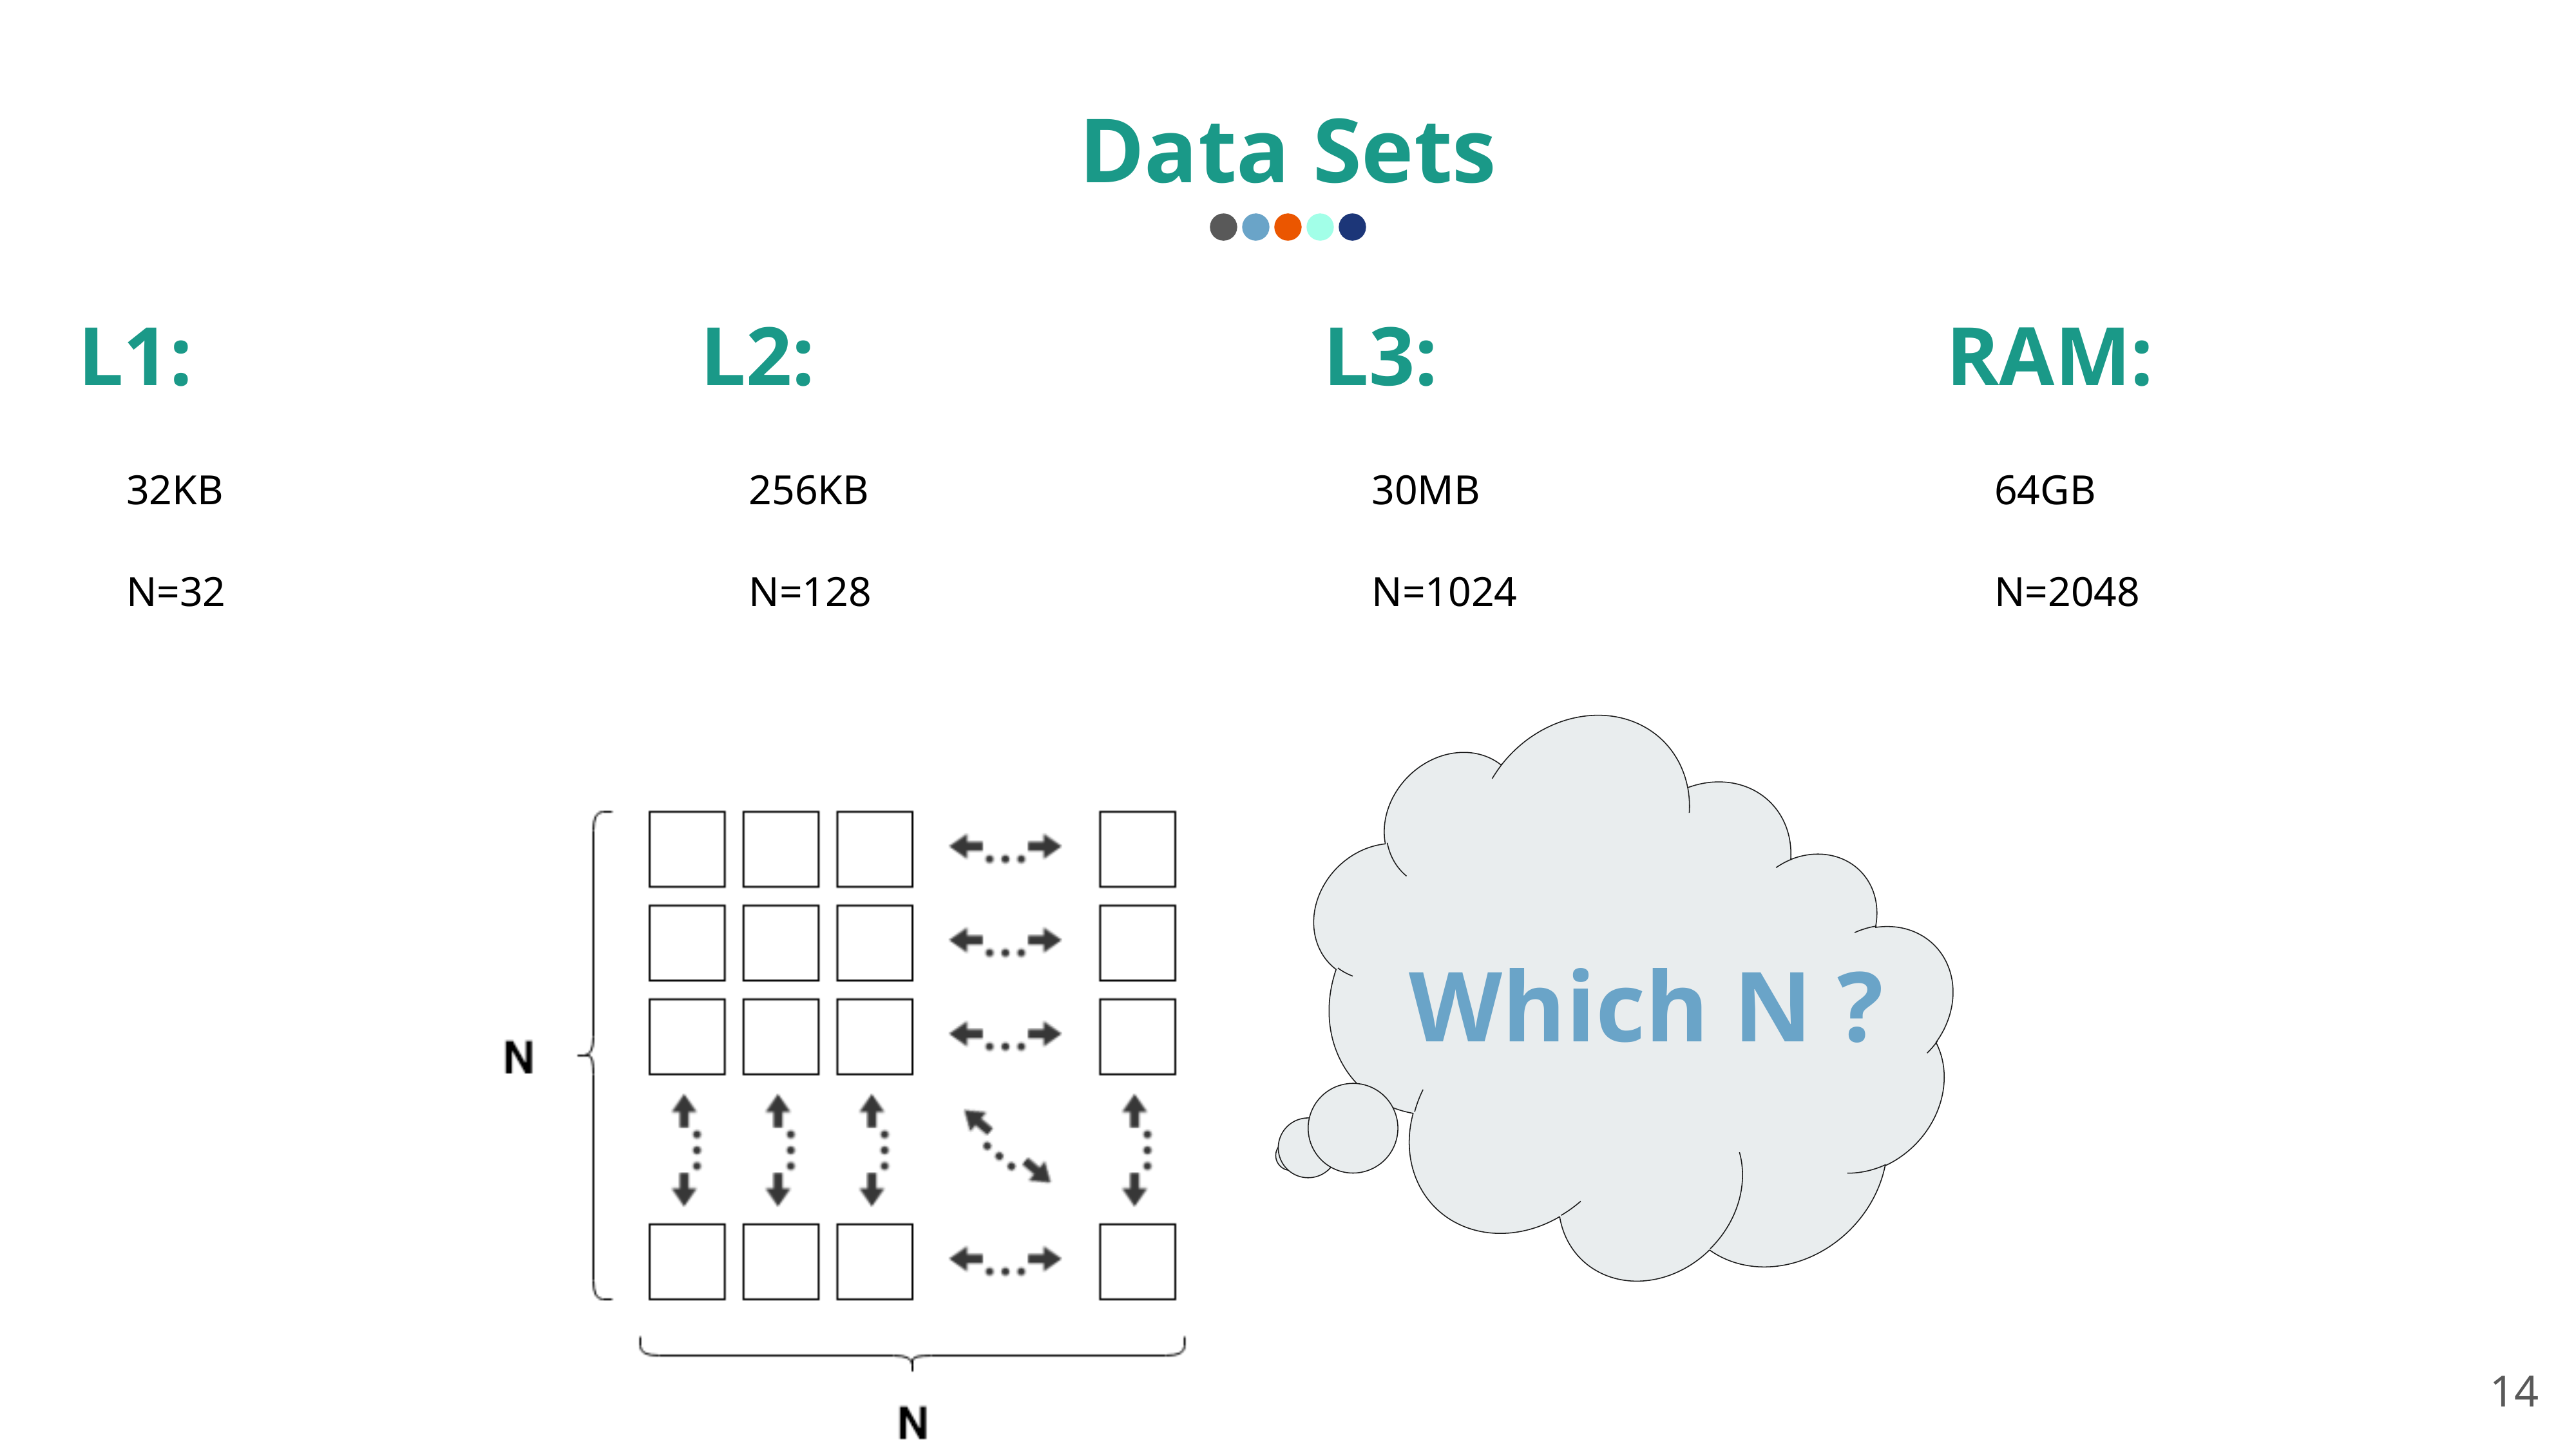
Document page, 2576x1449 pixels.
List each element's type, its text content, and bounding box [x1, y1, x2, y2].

text_box [1936, 946, 1953, 1115]
text_box 64GB N=2048 [1936, 430, 2576, 1154]
text_box Which N ? [1357, 935, 1936, 1132]
text_box [1210, 213, 1237, 241]
text_box [1339, 213, 1366, 241]
text_box RAM: [1936, 295, 2418, 402]
text_box L2: [691, 295, 1172, 402]
text_box [1306, 213, 1334, 241]
text_box Data Sets [622, 93, 1954, 202]
slide_number <number> [2410, 1338, 2566, 1449]
text_box 32KB N=32 [68, 430, 734, 1154]
text_box [1242, 213, 1270, 241]
text_box 30MB N=1024 [1313, 430, 1936, 666]
picture [499, 793, 1196, 1449]
text_box L1: [68, 295, 549, 402]
text_box [1409, 1132, 1927, 1282]
text_box [1275, 715, 1922, 1178]
text_box 256KB N=128 [691, 430, 1313, 661]
text_box [1274, 213, 1302, 241]
text_box L3: [1313, 295, 1795, 402]
